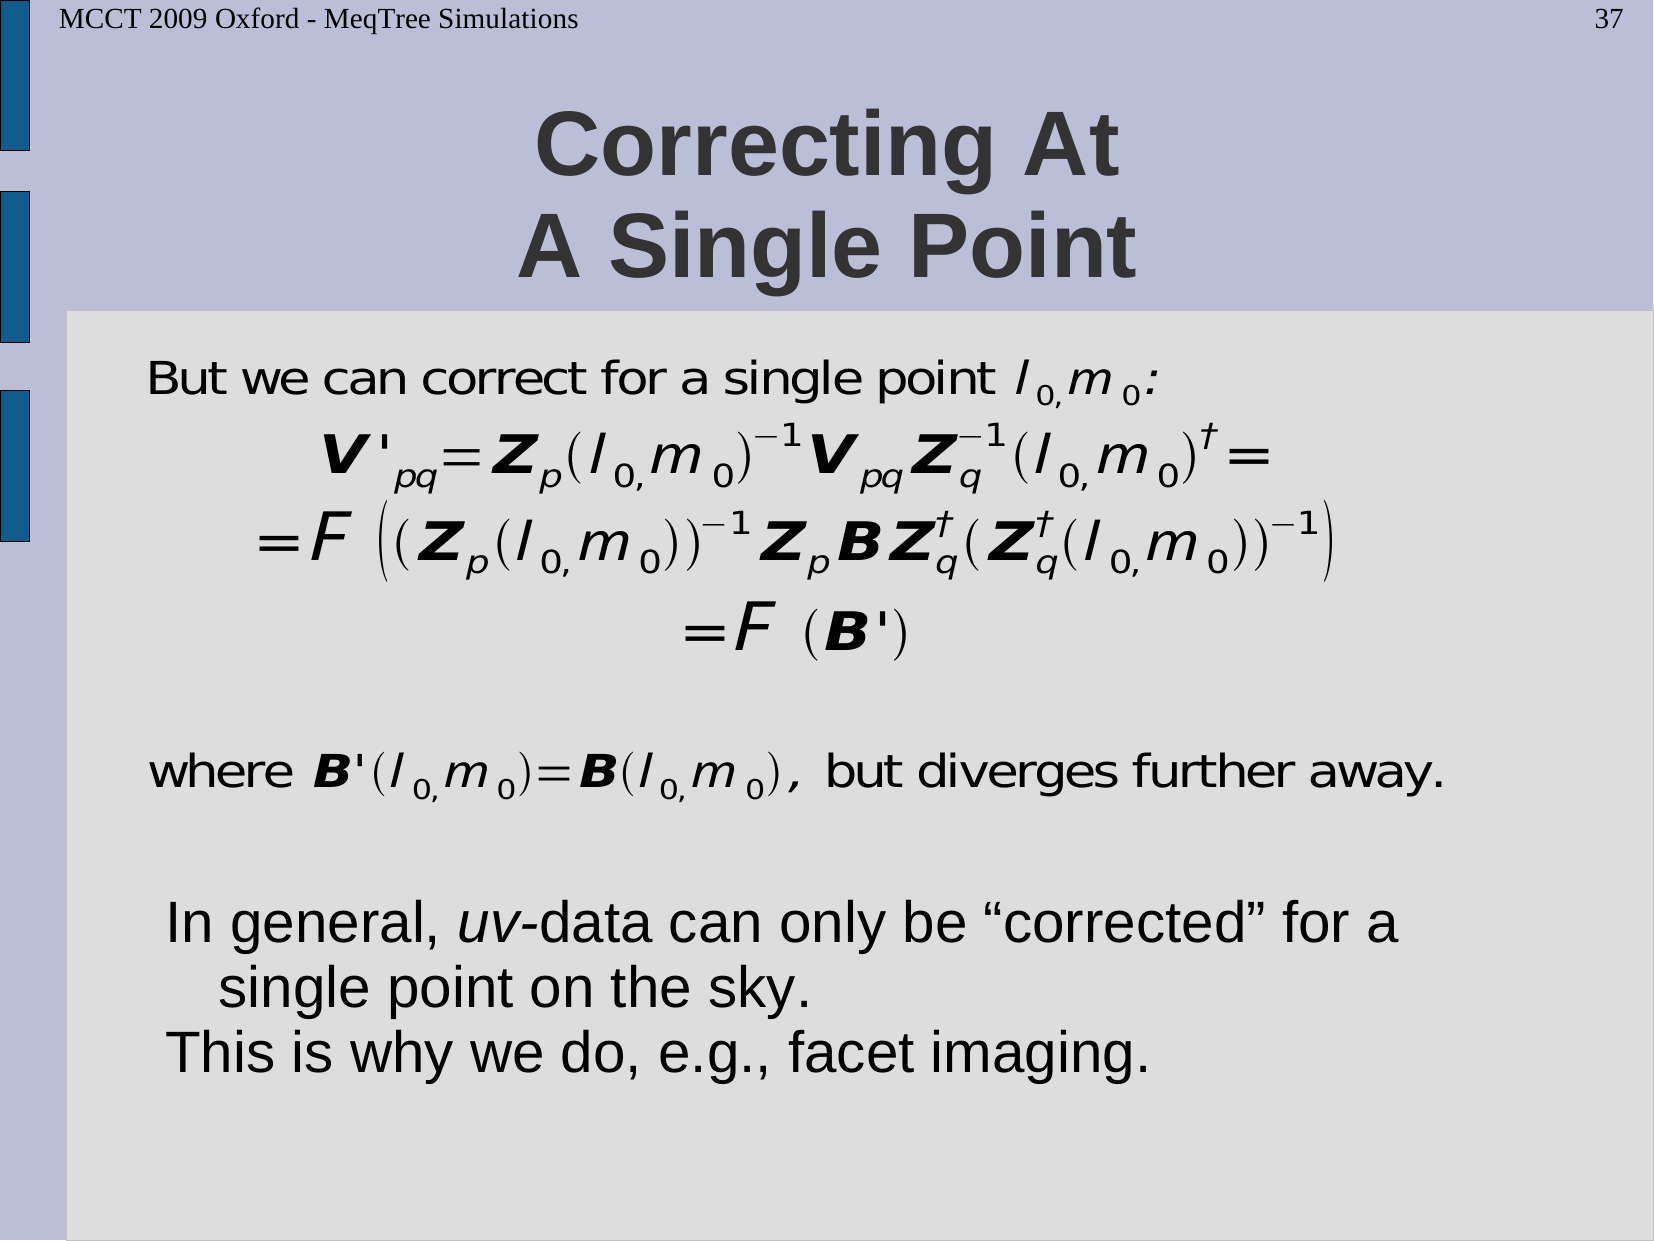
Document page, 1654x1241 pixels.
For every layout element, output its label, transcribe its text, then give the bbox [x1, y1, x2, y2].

title Correcting At A Single Point [121, 87, 1534, 302]
list In general, uv-data can only be “corrected” for a single point on the sky. This is why we do, e.g., facet imaging. [147, 889, 1560, 1093]
chart [139, 344, 1452, 806]
